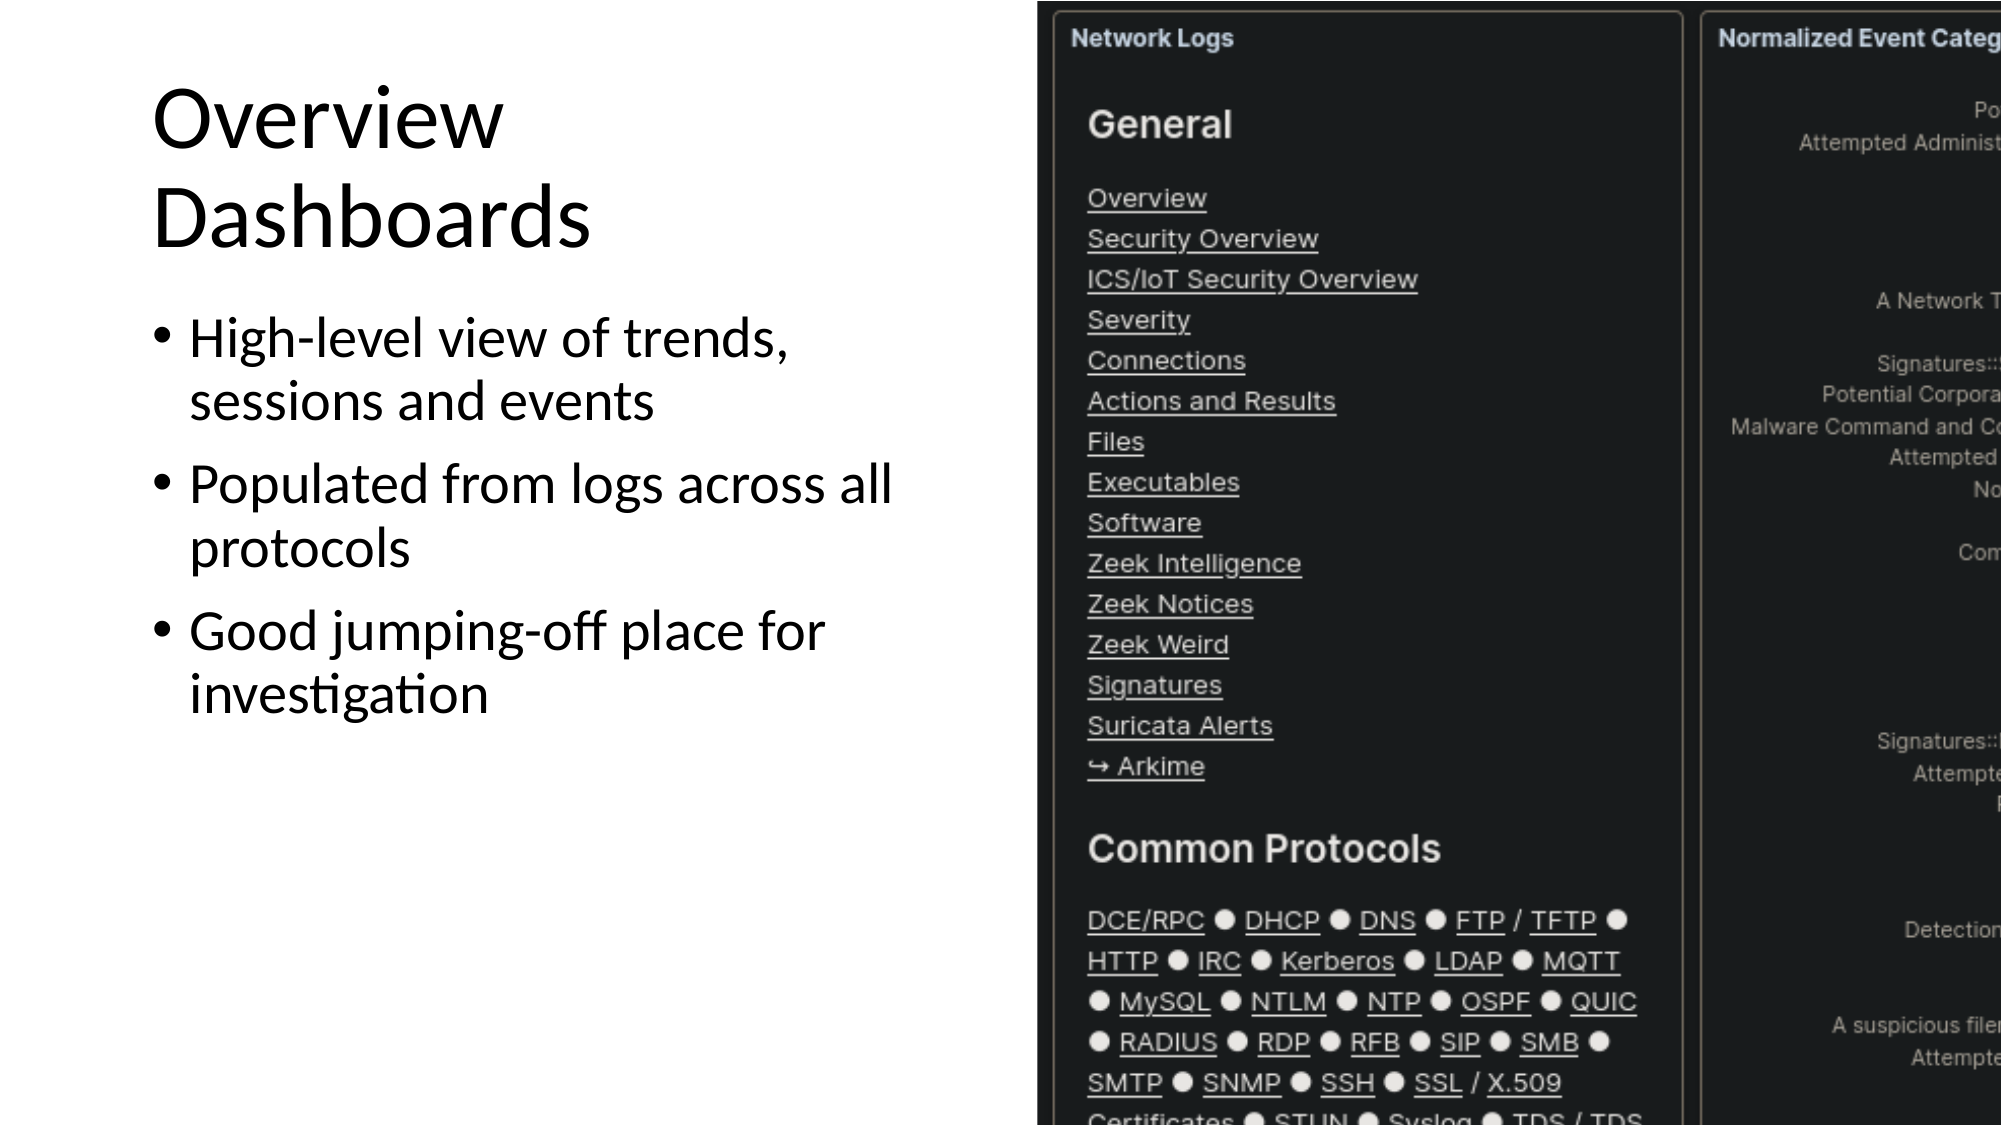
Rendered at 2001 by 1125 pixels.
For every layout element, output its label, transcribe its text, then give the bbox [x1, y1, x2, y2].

picture [1037, 1, 2000, 1125]
list High-level view of trends, sessions and events Populated from logs across all protocols Good jumping-off place for investigation [137, 299, 938, 1014]
title Overview Dashboards [137, 59, 976, 278]
